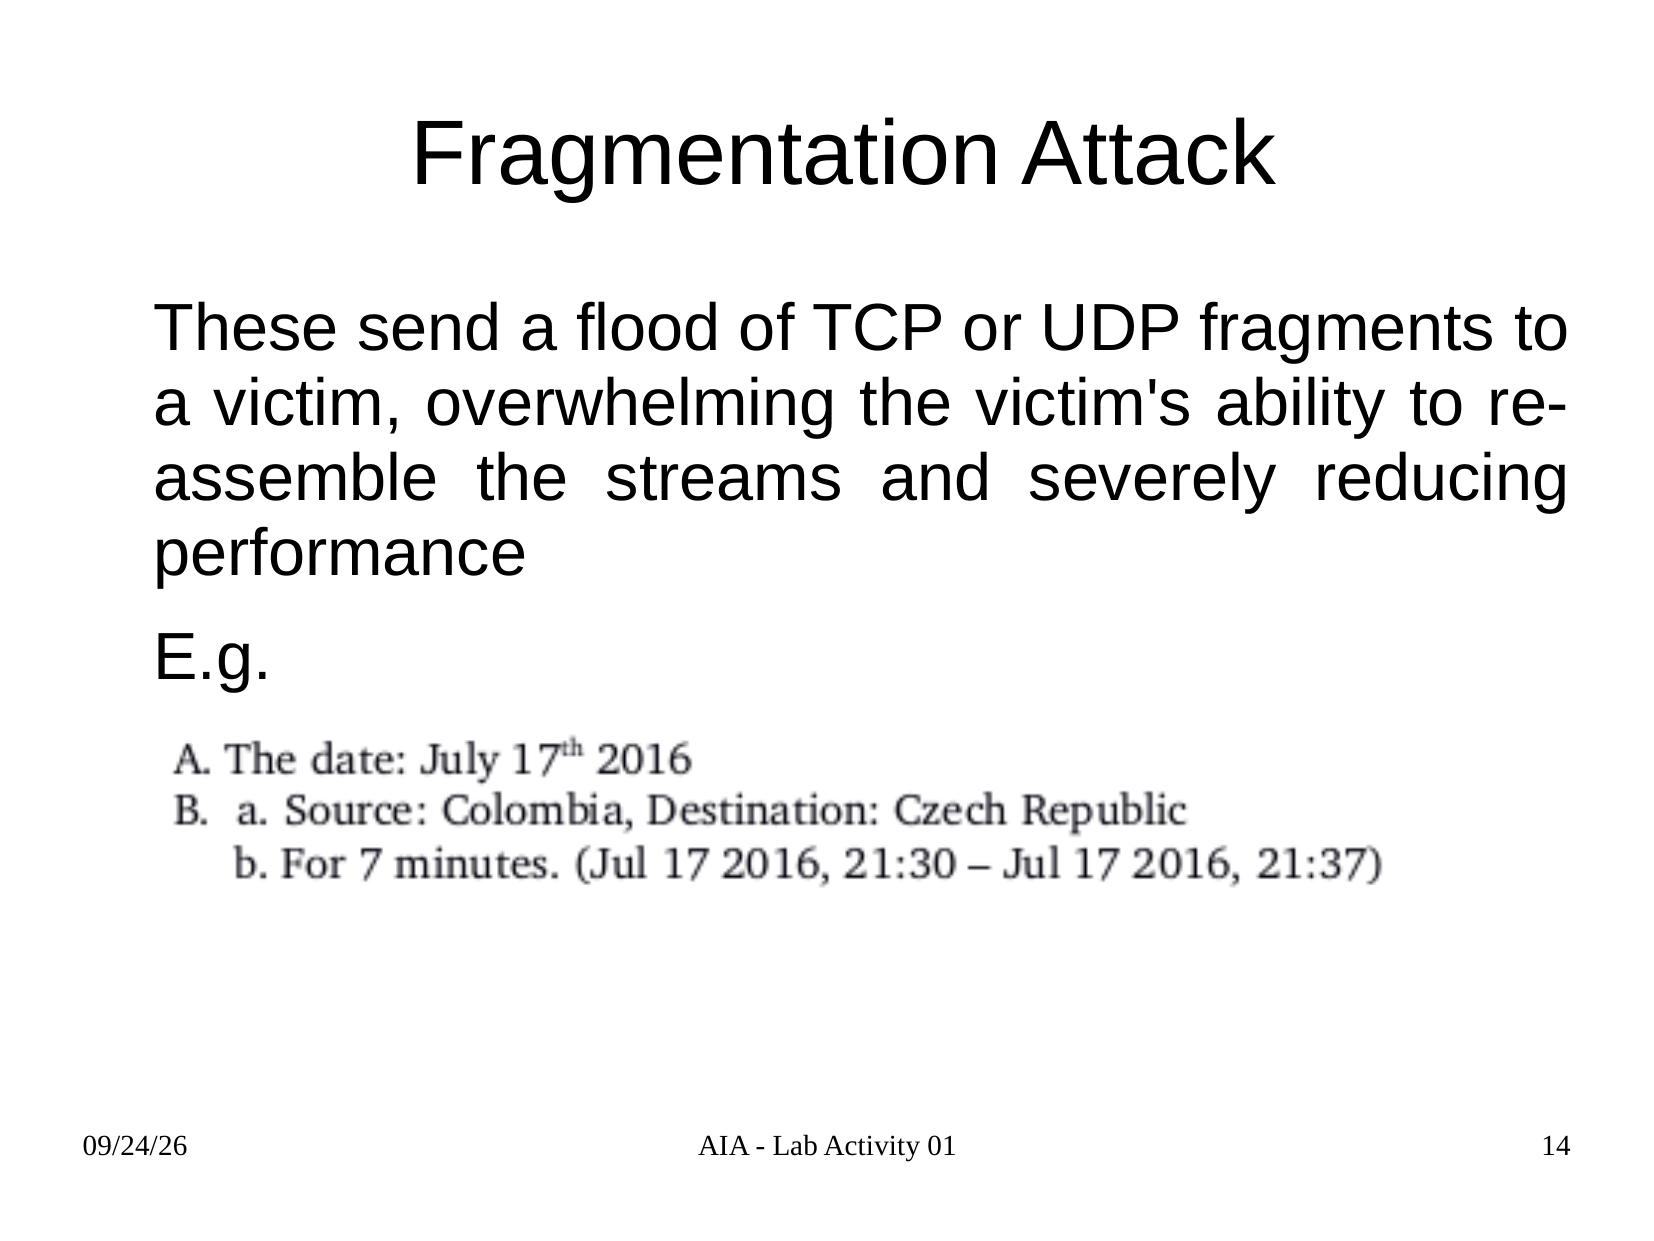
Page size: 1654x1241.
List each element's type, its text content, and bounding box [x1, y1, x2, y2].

list These send a flood of TCP or UDP fragments to a victim, overwhelming the victim's ability to re-assemble the streams and severely reducing performance E.g. [82, 290, 1571, 1010]
picture [160, 733, 1543, 901]
title Fragmentation Attack [82, 49, 1571, 257]
